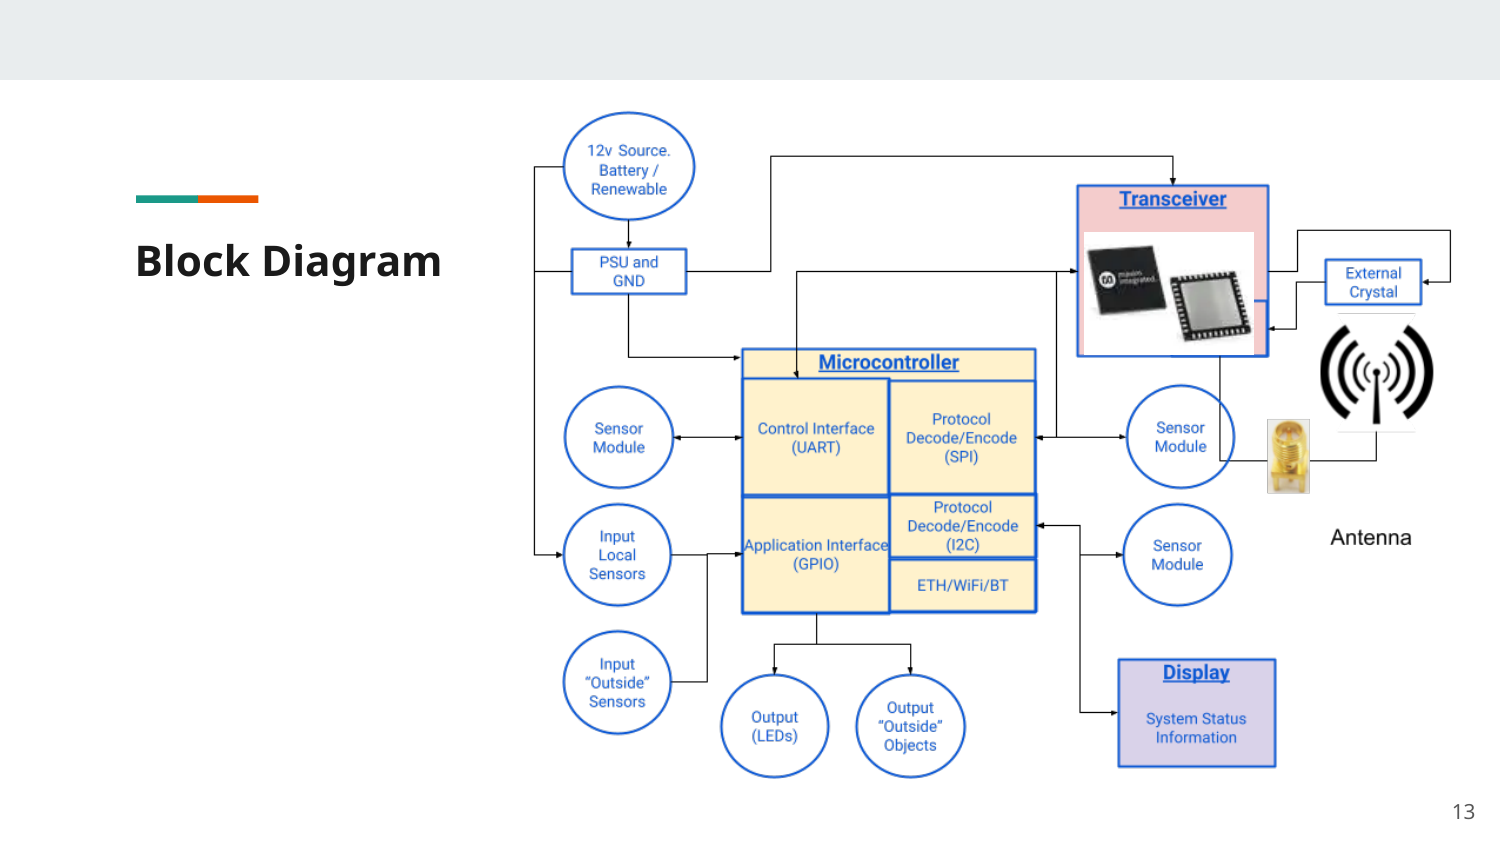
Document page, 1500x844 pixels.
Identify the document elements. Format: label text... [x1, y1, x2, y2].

picture [414, 104, 1464, 819]
slide_number <number> [1400, 779, 1491, 844]
title Block Diagram [119, 216, 414, 305]
